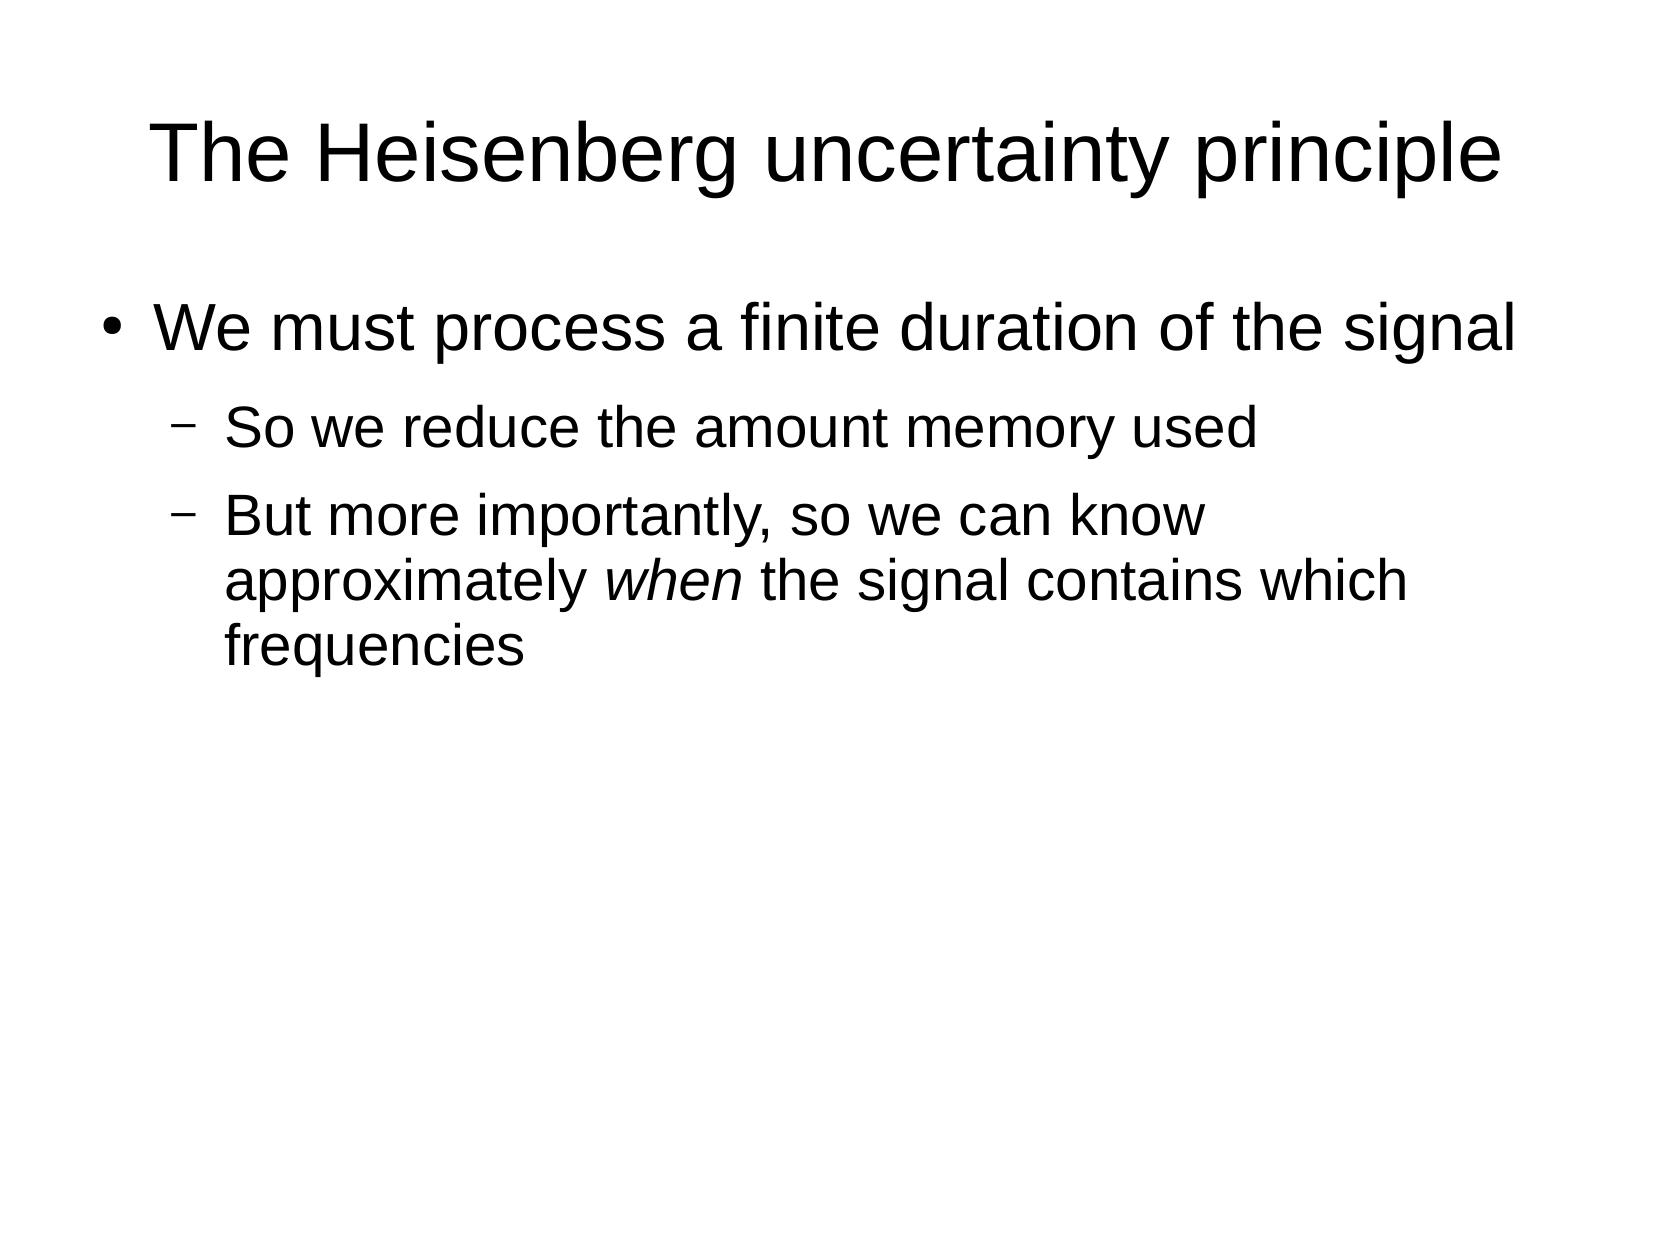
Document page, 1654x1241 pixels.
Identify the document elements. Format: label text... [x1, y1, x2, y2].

title The Heisenberg uncertainty principle [82, 49, 1571, 257]
list We must process a finite duration of the signal So we reduce the amount memory used But more importantly, so we can know approximately when the signal contains which frequencies [82, 290, 1571, 1010]
